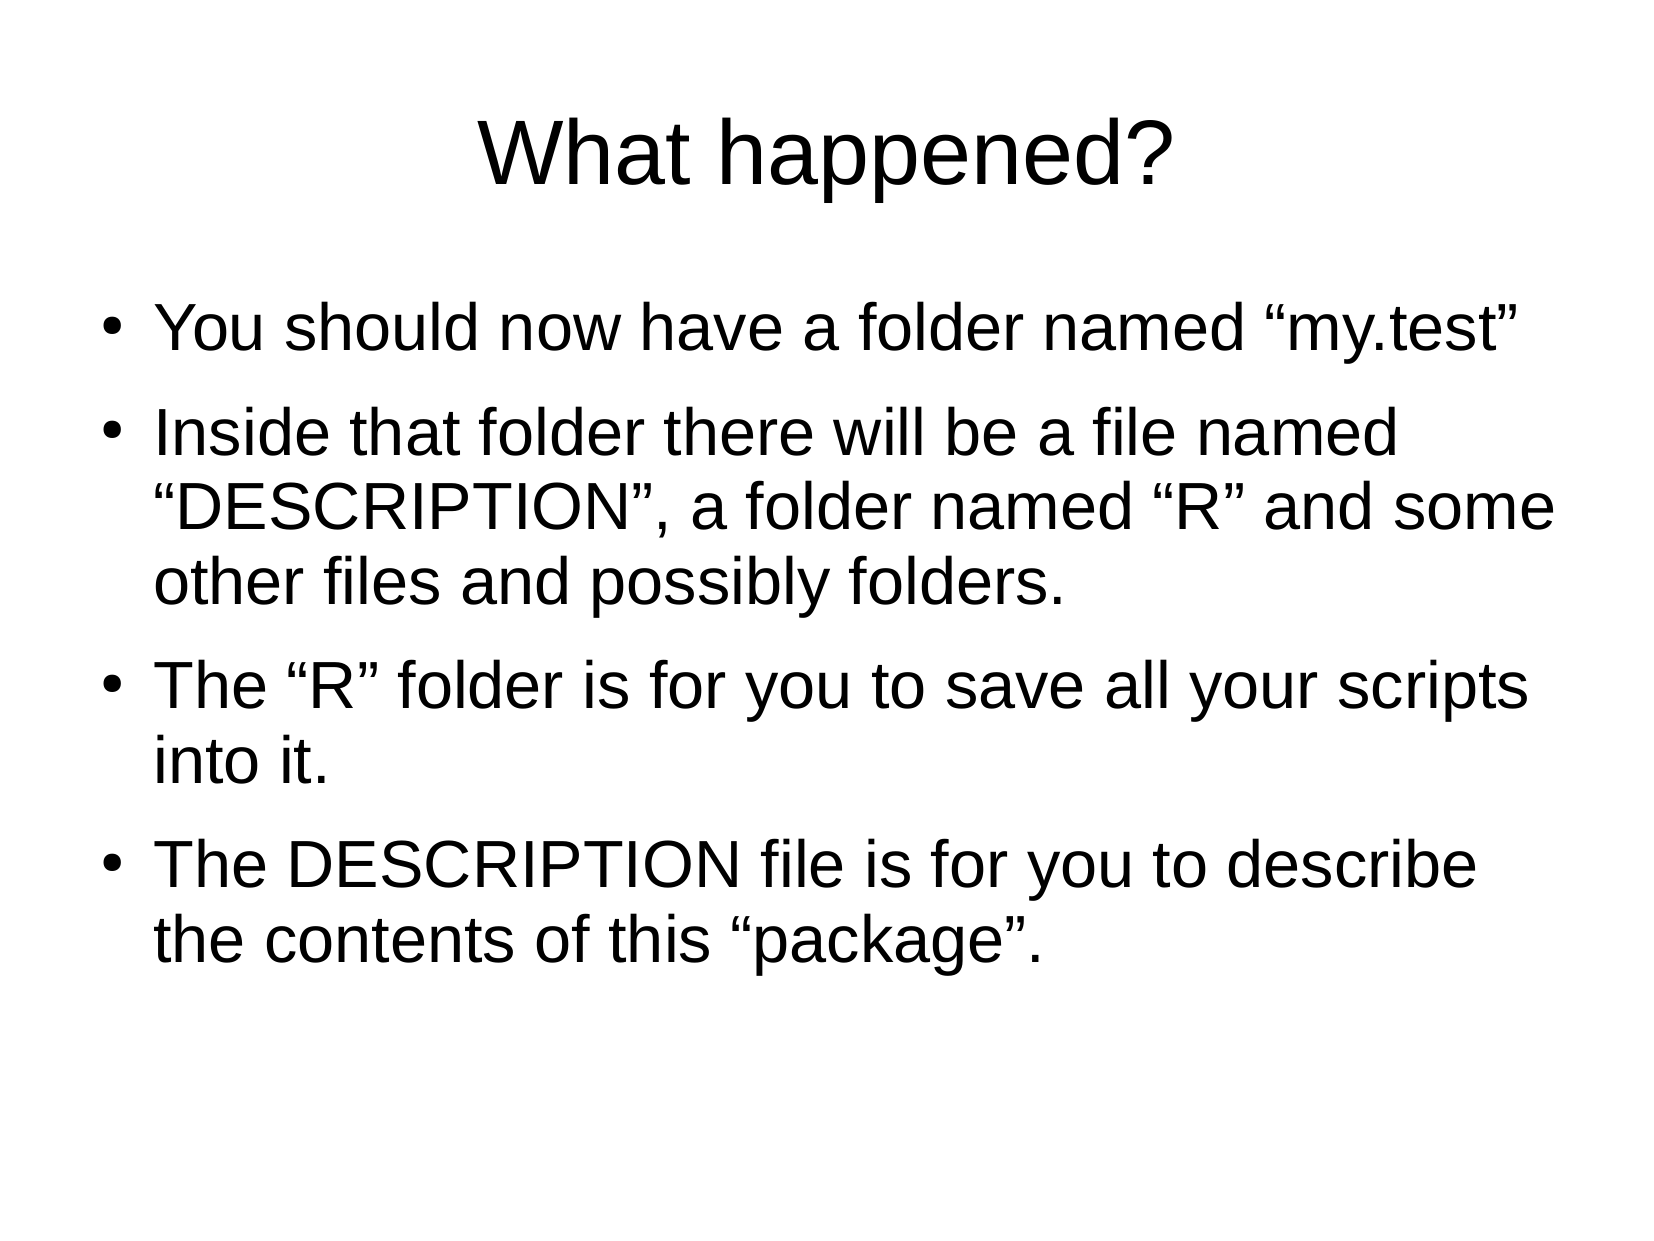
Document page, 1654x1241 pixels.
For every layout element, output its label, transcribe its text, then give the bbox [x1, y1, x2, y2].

list You should now have a folder named “my.test” Inside that folder there will be a file named “DESCRIPTION”, a folder named “R” and some other files and possibly folders. The “R” folder is for you to save all your scripts into it. The DESCRIPTION file is for you to describe the contents of this “package”. [82, 290, 1571, 1010]
title What happened? [82, 49, 1571, 257]
